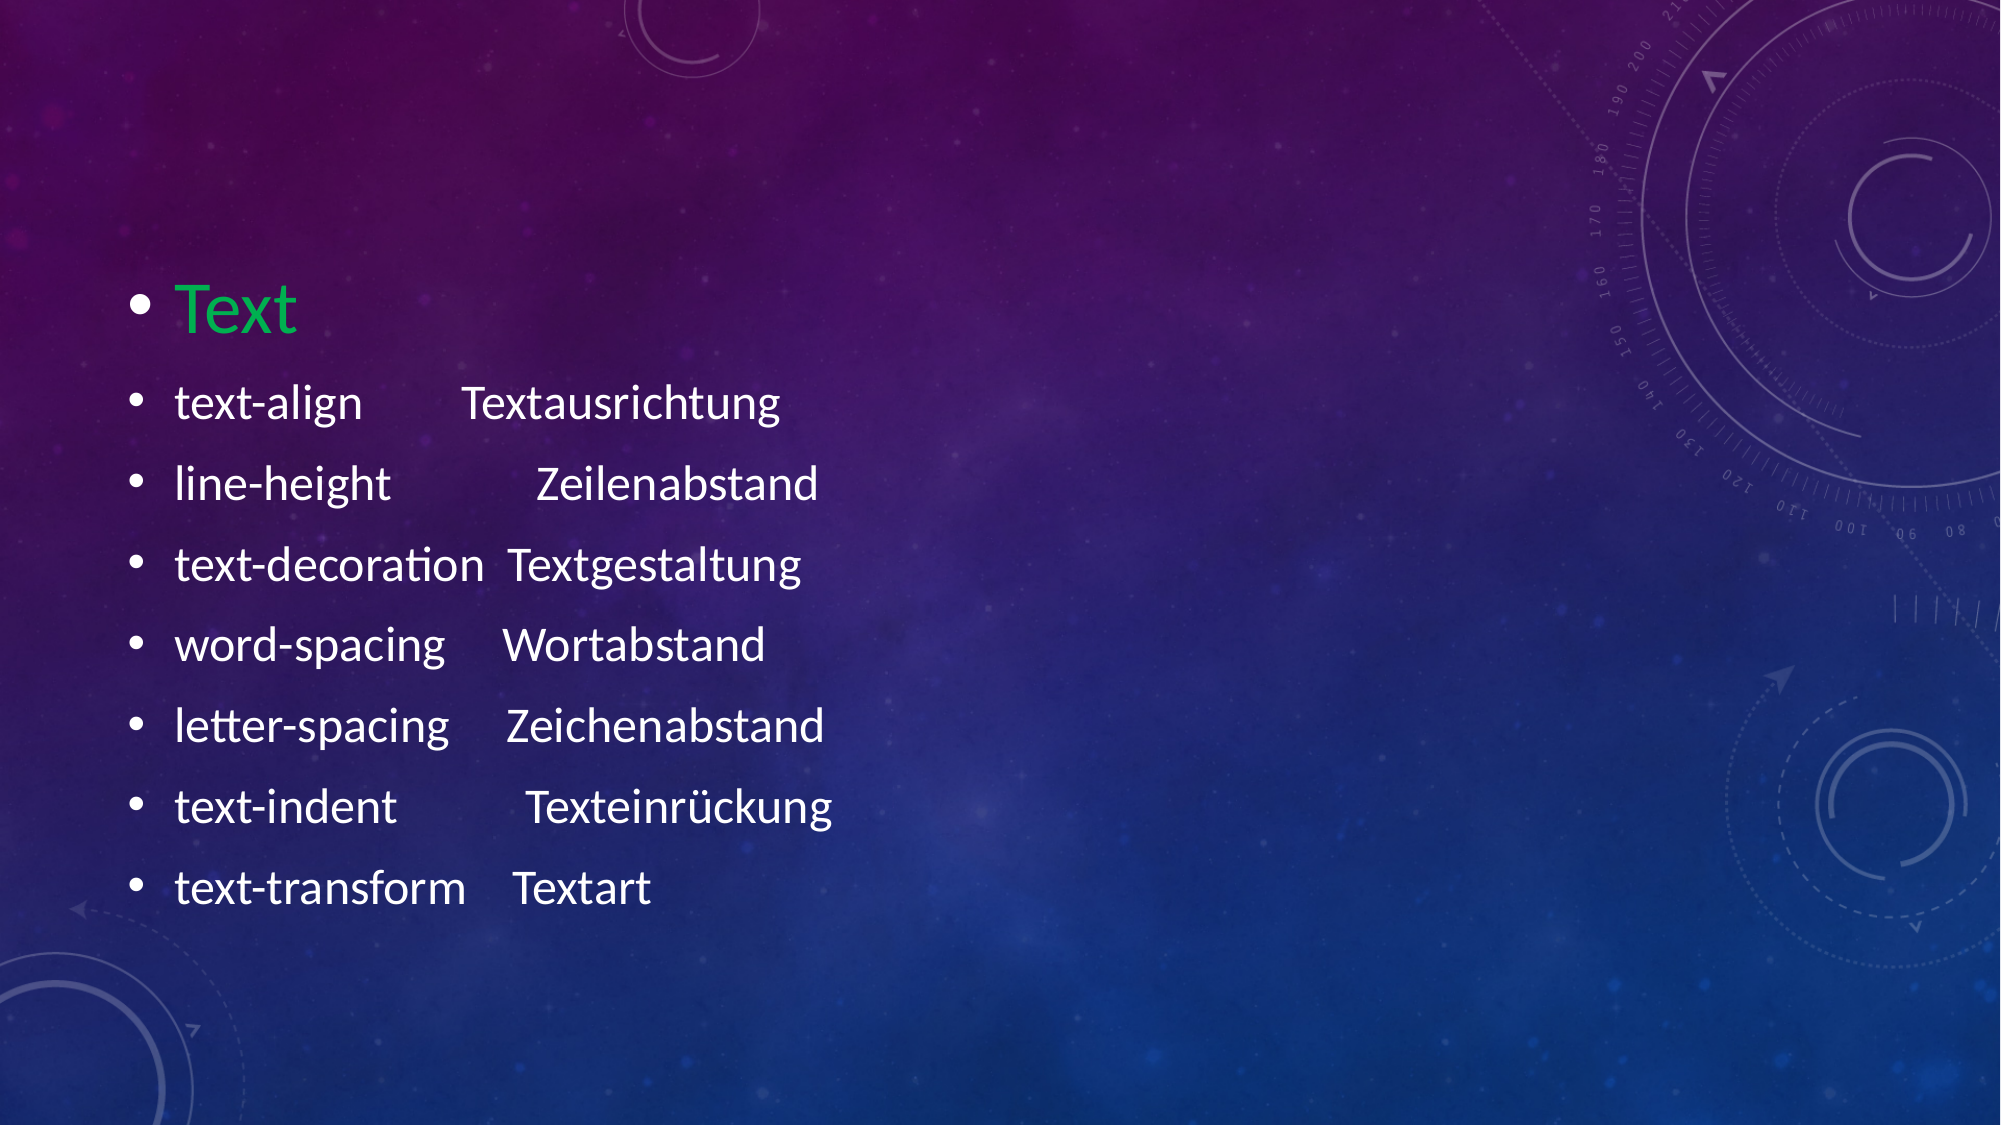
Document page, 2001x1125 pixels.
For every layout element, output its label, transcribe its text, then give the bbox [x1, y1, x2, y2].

list Text text-align Textausrichtung line-height Zeilenabstand text-decoration Textgestaltung word-spacing Wortabstand letter-spacing Zeichenabstand text-indent Texteinrückung text-transform Textart [112, 222, 1973, 950]
